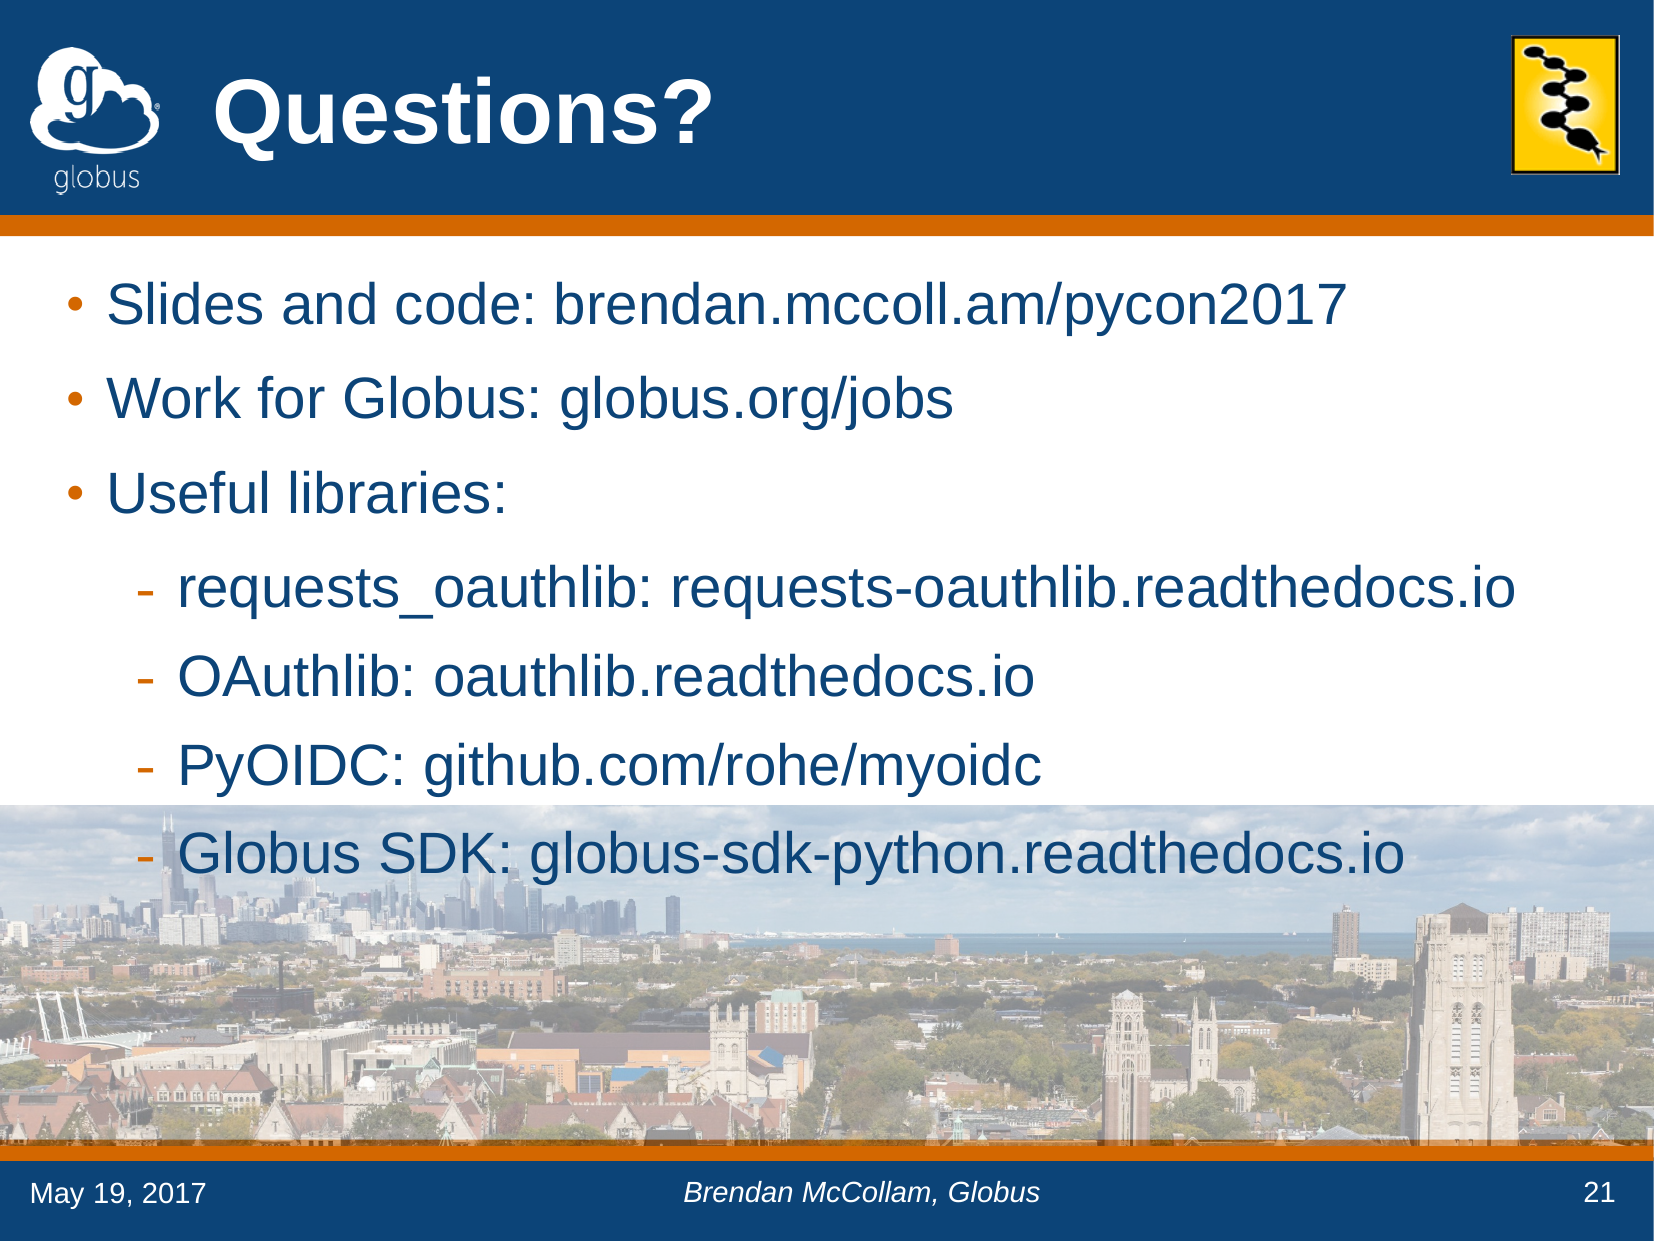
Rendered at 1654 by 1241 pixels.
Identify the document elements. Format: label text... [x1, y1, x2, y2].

list Slides and code: brendan.mccoll.am/pycon2017 Work for Globus: globus.org/jobs Useful libraries: requests_oauthlib: requests-oauthlib.readthedocs.io OAuthlib: oauthlib.readthedocs.io PyOIDC: github.com/rohe/myoidc Globus SDK: globus-sdk-python.readthedocs.io [47, 271, 1607, 1111]
title Questions? [212, 8, 1465, 216]
picture [30, 47, 160, 195]
picture [1511, 35, 1620, 175]
picture [0, 803, 1654, 1146]
